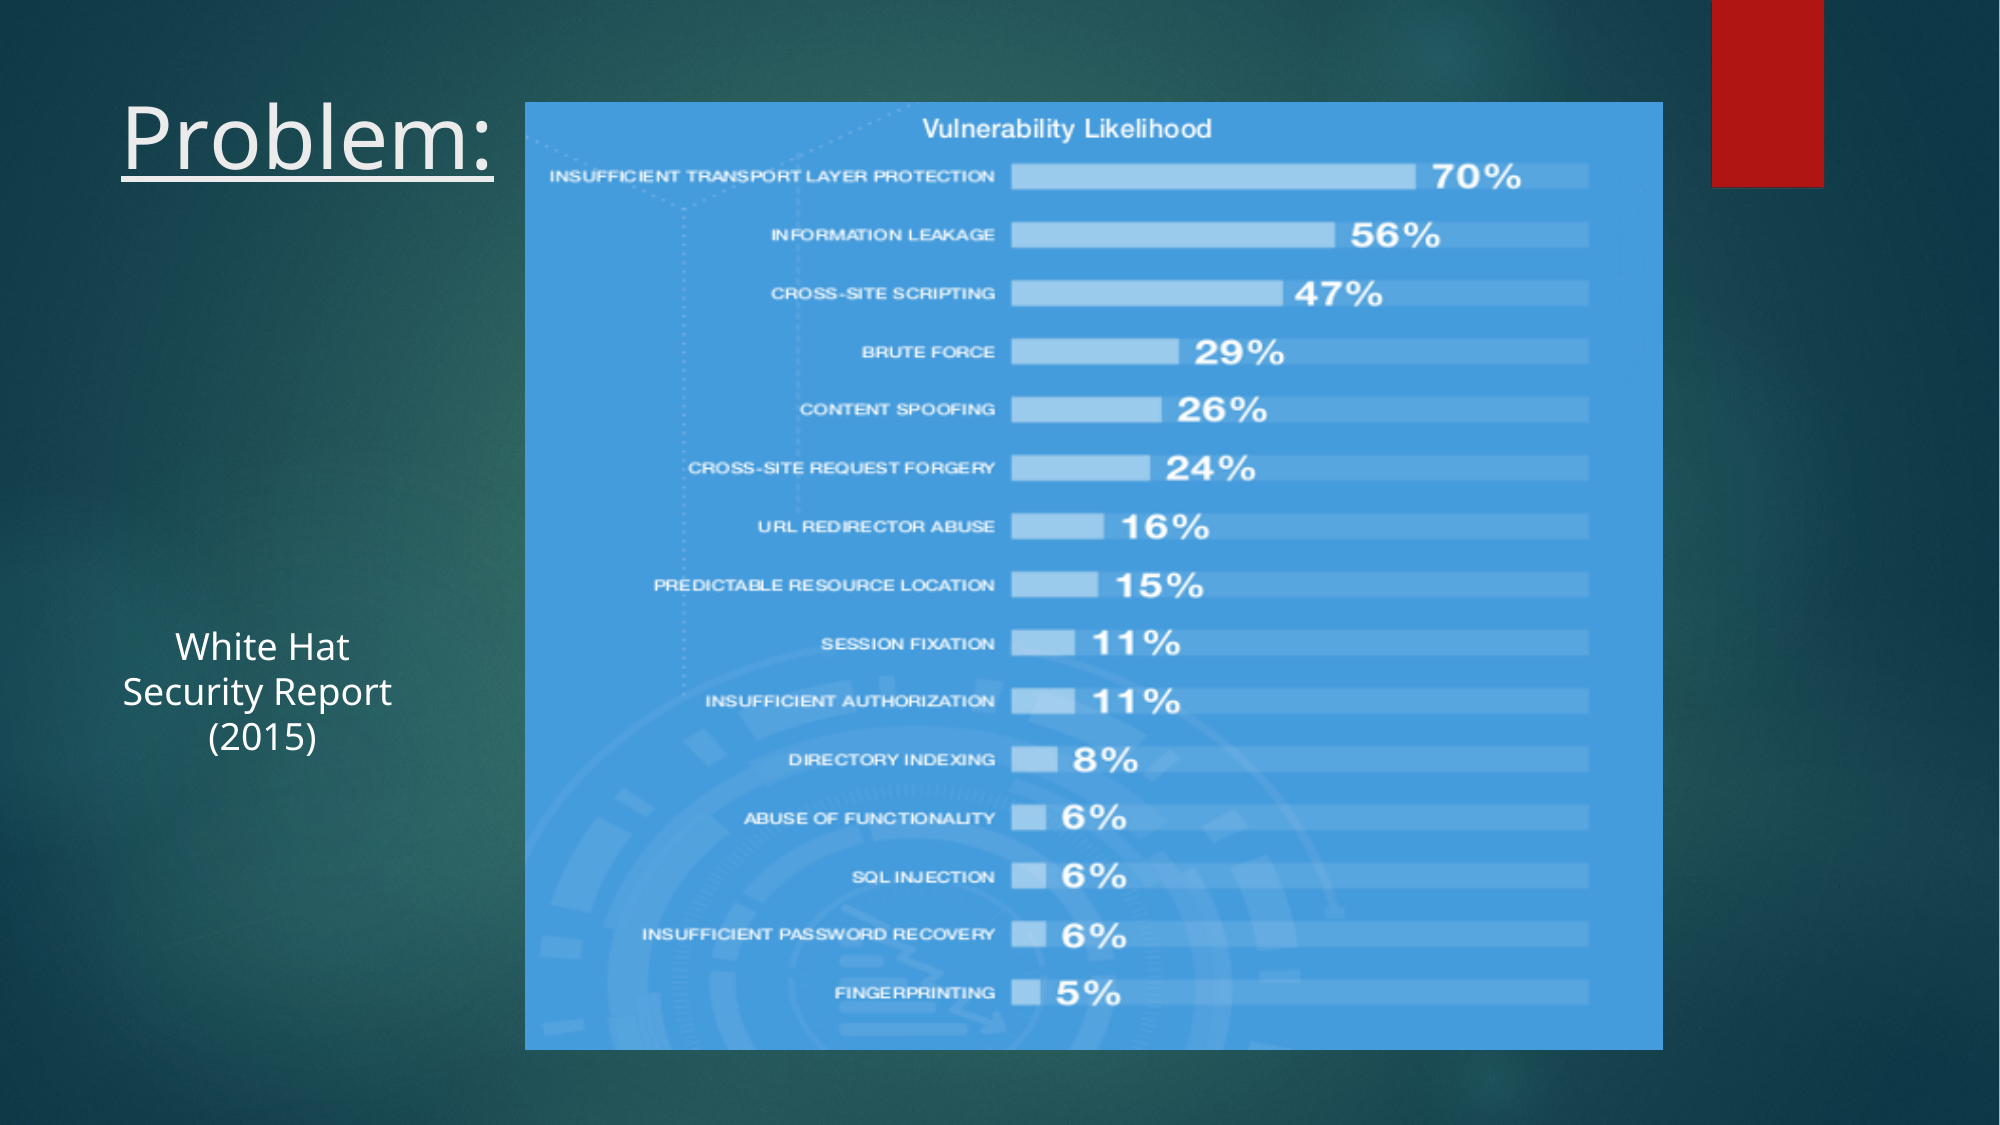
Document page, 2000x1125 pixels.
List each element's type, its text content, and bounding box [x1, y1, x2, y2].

picture [0, 0, 2000, 1125]
text_box White Hat Security Report (2015) [90, 615, 436, 766]
title Problem: [105, 74, 1649, 304]
